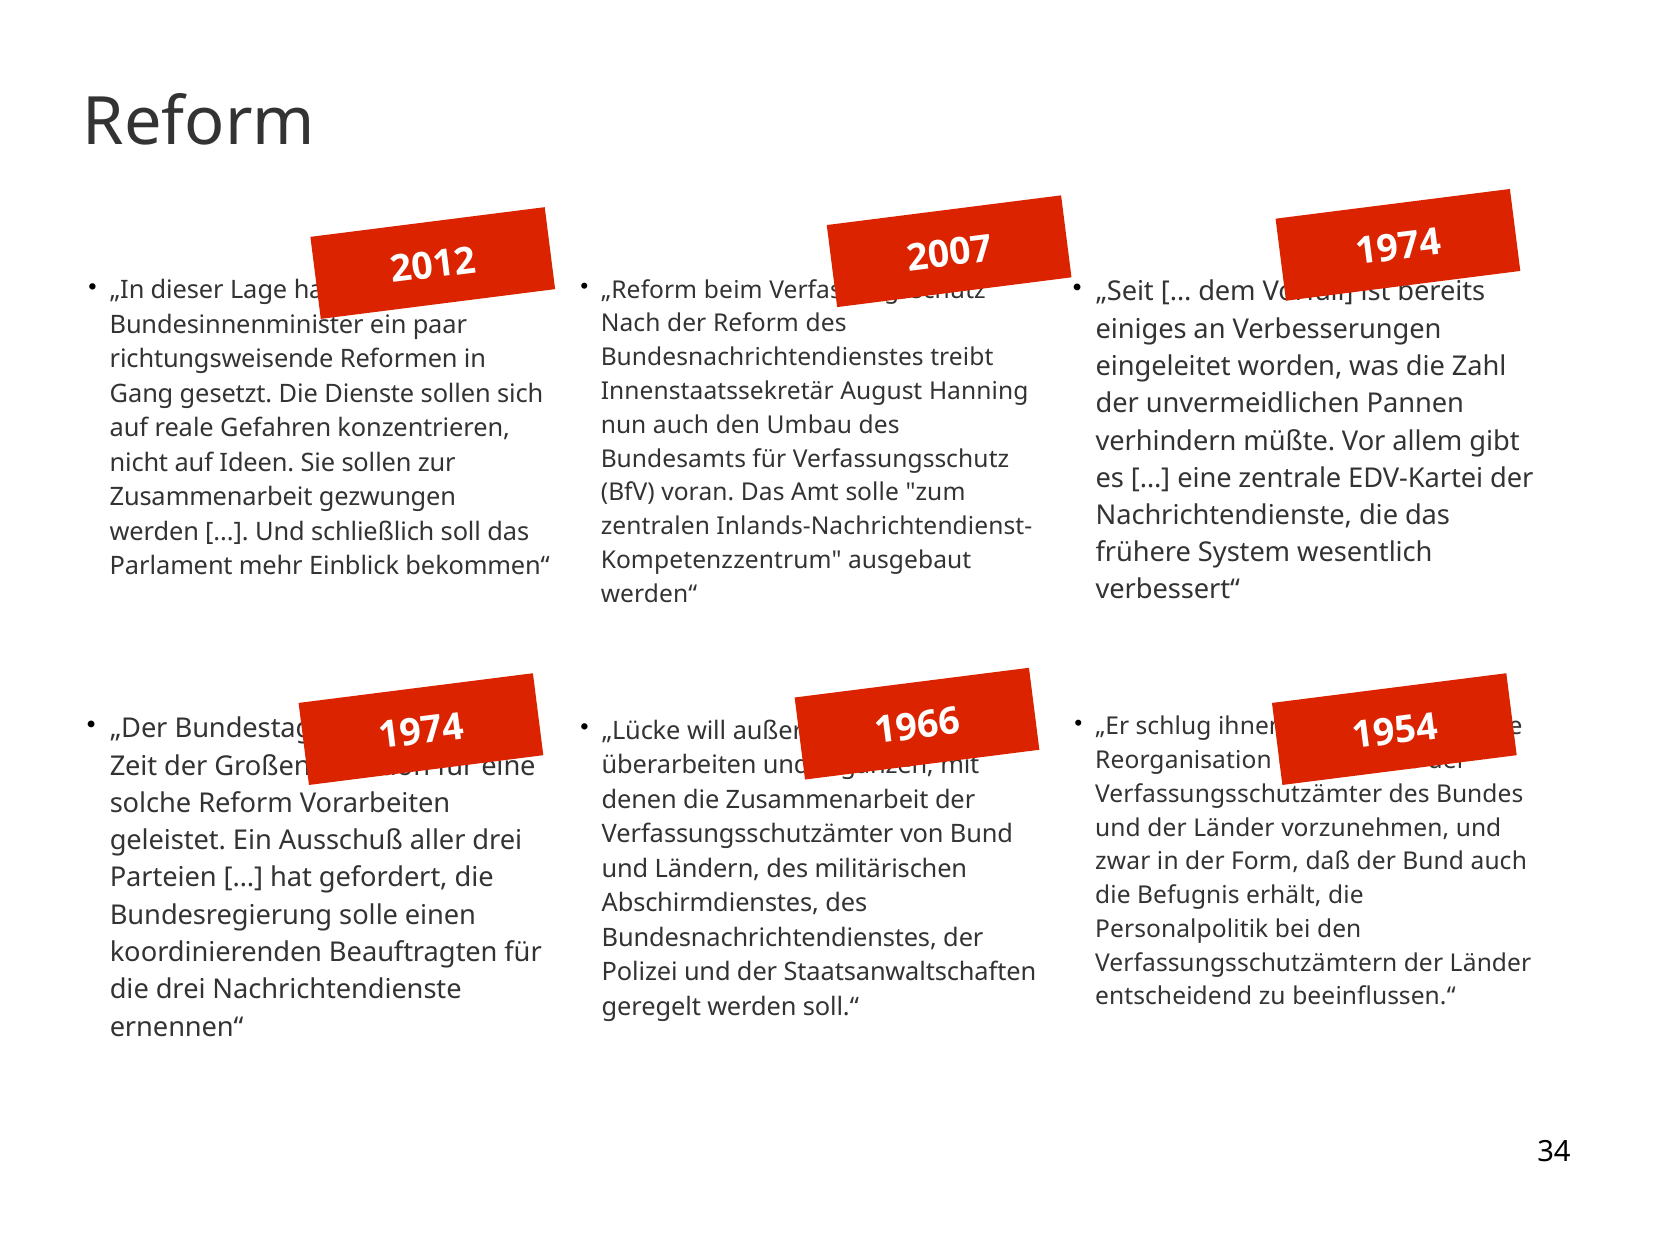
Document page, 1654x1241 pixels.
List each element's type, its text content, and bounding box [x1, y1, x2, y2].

title Reform [82, 49, 1347, 189]
text_box 2012 [310, 207, 556, 319]
list „Der Bundestag hat bereits zur Zeit der Großen Koalition für eine solche Reform Vorarbeiten geleistet. Ein Ausschuß aller drei Parteien […] hat gefordert, die Bundesregierung solle einen koordinierenden Beauftragten für die drei Nachrichtendienste ernennen“ [80, 708, 550, 1052]
list „In dieser Lage hat der Bundesinnenminister ein paar richtungsweisende Reformen in Gang gesetzt. Die Dienste sollen sich auf reale Gefahren konzentrieren, nicht auf Ideen. Sie sollen zur Zusammenarbeit gezwungen werden [...]. Und schließlich soll das Parlament mehr Einblick bekommen“ [82, 271, 552, 615]
list „Reform beim Verfassungsschutz Nach der Reform des Bundesnachrichtendienstes treibt Innenstaatssekretär August Hanning nun auch den Umbau des Bundesamts für Verfassungsschutz (BfV) voran. Das Amt solle "zum zentralen Inlands-Nachrichtendienst-Kompetenzzentrum" ausgebaut werden“ [574, 271, 1044, 615]
text_box 1954 [1271, 673, 1517, 785]
text_box 1974 [1275, 188, 1521, 301]
list „Er schlug ihnen vor, eine allgemeine Reorganisation des Systems der Verfassungsschutzämter des Bundes und der Länder vorzunehmen, und zwar in der Form, daß der Bund auch die Befugnis erhält, die Personalpolitik bei den Verfassungsschutzämtern der Länder entscheidend zu beeinflussen.“ [1068, 708, 1538, 1052]
text_box 1966 [794, 667, 1040, 780]
text_box 2007 [826, 195, 1072, 308]
text_box 1974 [298, 673, 544, 785]
list „Seit [… dem Vorfall] ist bereits einiges an Verbesserungen eingeleitet worden, was die Zahl der unvermeidlichen Pannen verhindern müßte. Vor allem gibt es […] eine zentrale EDV-Kartei der Nachrichtendienste, die das frühere System wesentlich verbessert“ [1066, 271, 1536, 615]
list „Lücke will außerdem die Richtlinien überarbeiten und ergänzen, mit denen die Zusammenarbeit der Verfassungsschutzämter von Bund und Ländern, des militärischen Abschirmdienstes, des Bundesnachrichtendienstes, der Polizei und der Staatsanwaltschaften geregelt werden soll.“ [574, 712, 1044, 1056]
